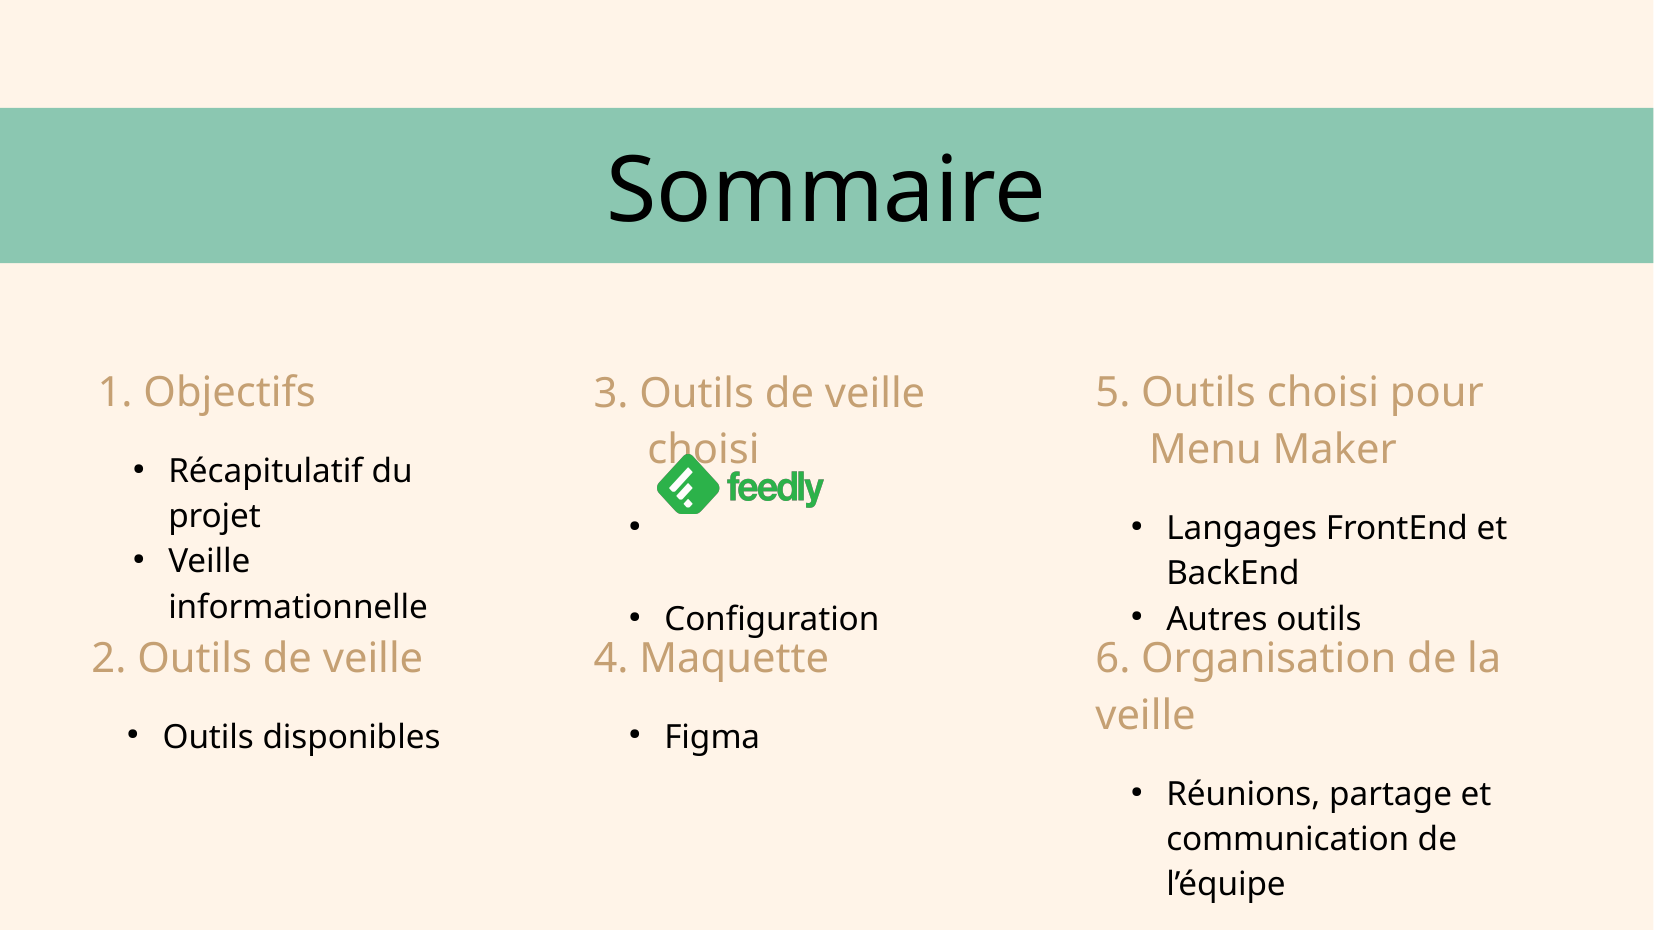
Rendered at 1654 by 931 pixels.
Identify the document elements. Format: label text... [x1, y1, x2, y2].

title Sommaire [0, 107, 1654, 264]
text_box 3. Outils de veille choisi Configuration [578, 354, 1022, 579]
text_box 6. Organisation de la veille Réunions, partage et communication de l’équipe [1080, 620, 1524, 857]
text_box 2. Outils de veille Outils disponibles [76, 620, 473, 739]
picture [657, 454, 824, 514]
text_box 5. Outils choisi pour Menu Maker Langages FrontEnd et BackEnd Autres outils [1080, 354, 1536, 591]
text_box 4. Maquette Figma [578, 620, 875, 739]
text_box 1. Objectifs Récapitulatif du projet Veille informationnelle [82, 354, 467, 570]
